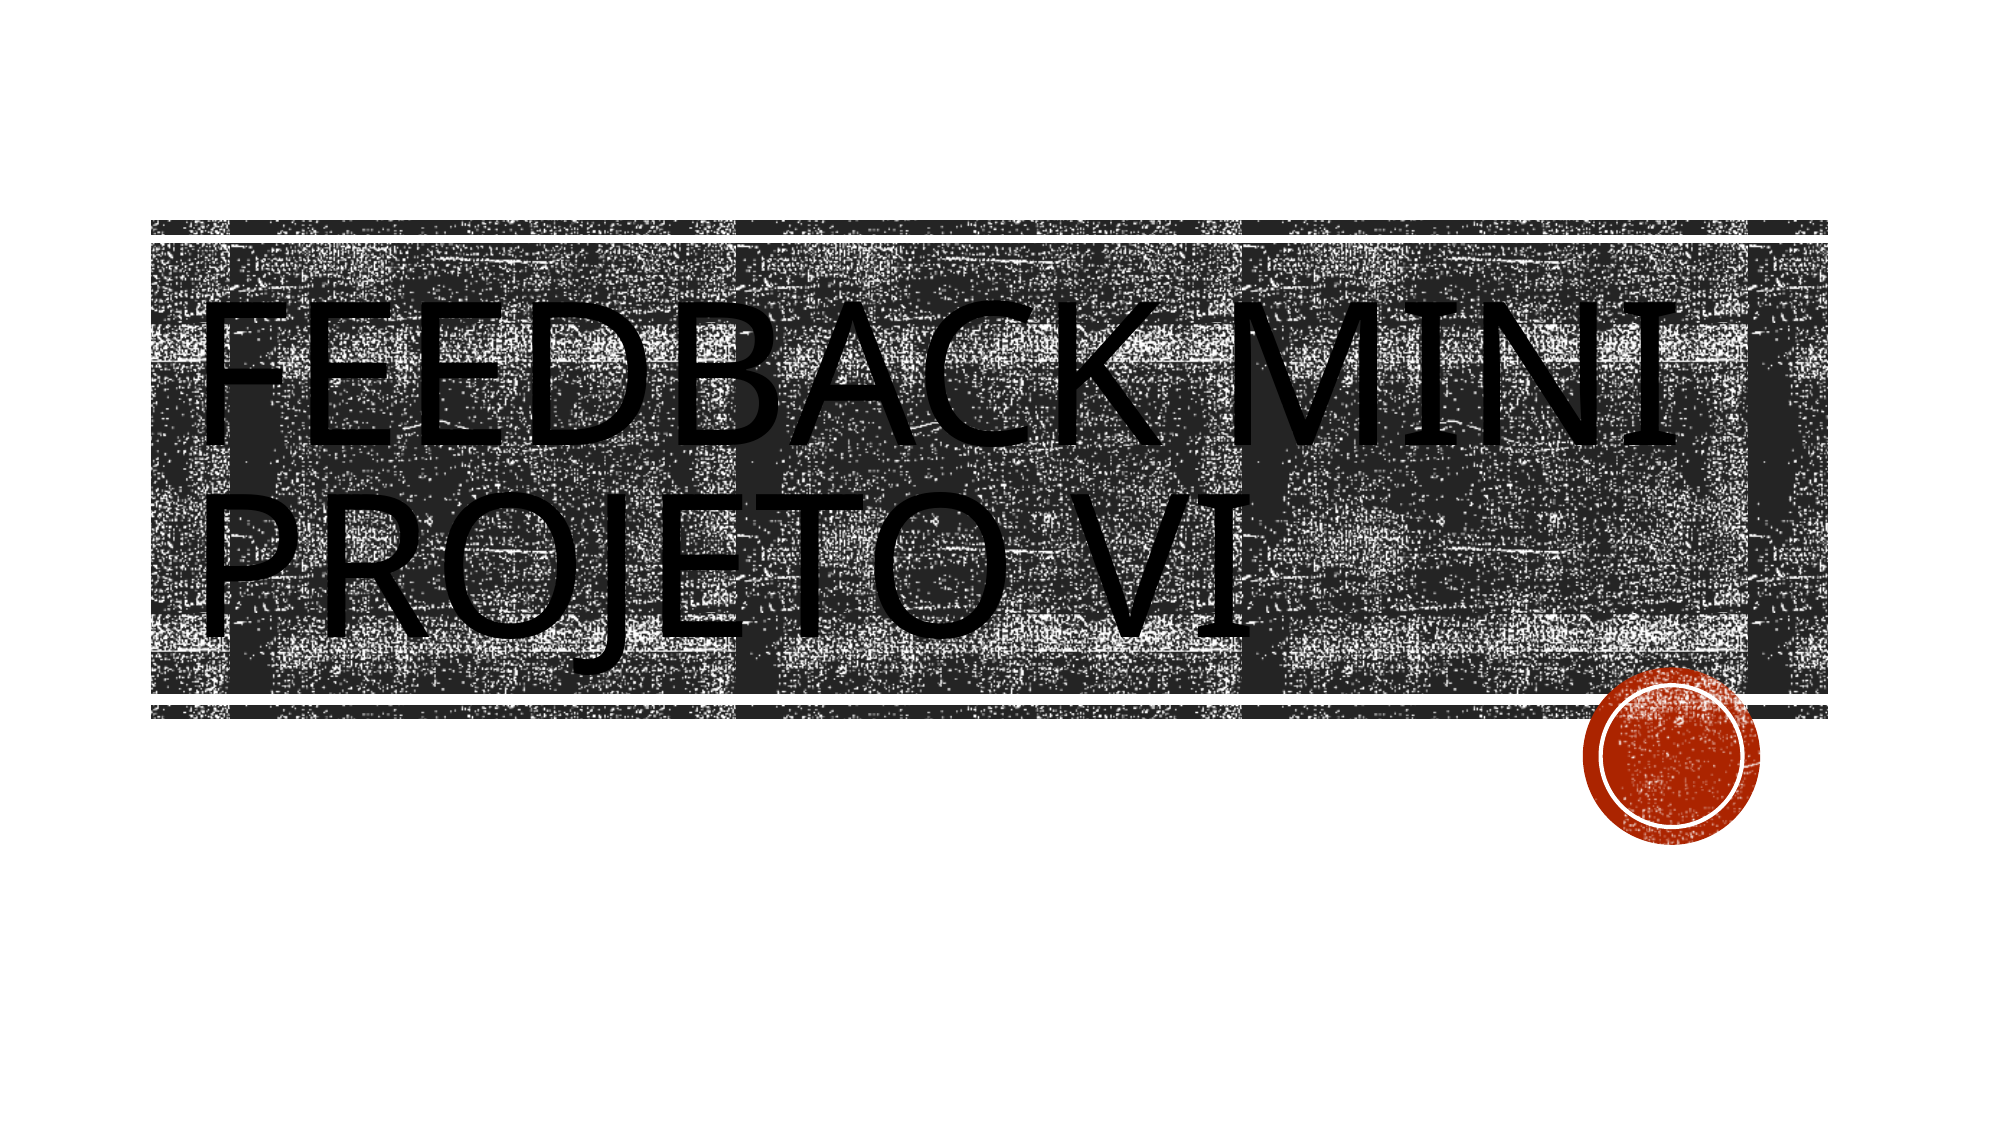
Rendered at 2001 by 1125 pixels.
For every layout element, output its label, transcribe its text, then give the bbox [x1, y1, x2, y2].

title Feedback mini projeto vi [172, 234, 1808, 733]
